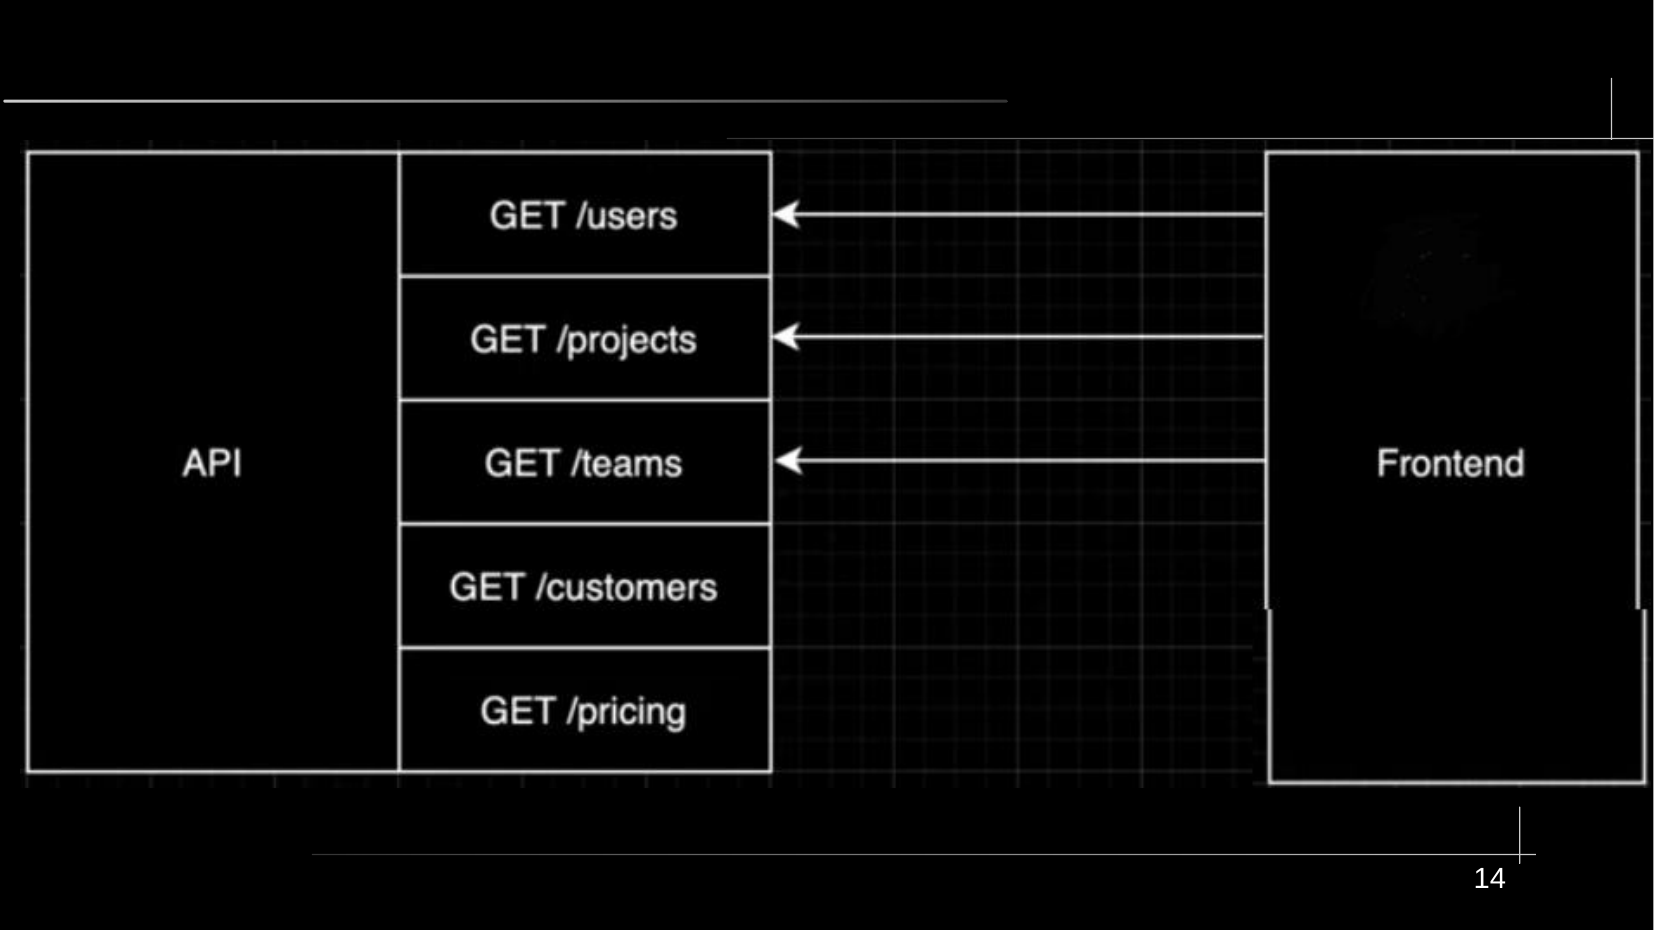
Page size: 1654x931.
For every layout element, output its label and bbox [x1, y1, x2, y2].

picture [20, 140, 1651, 788]
